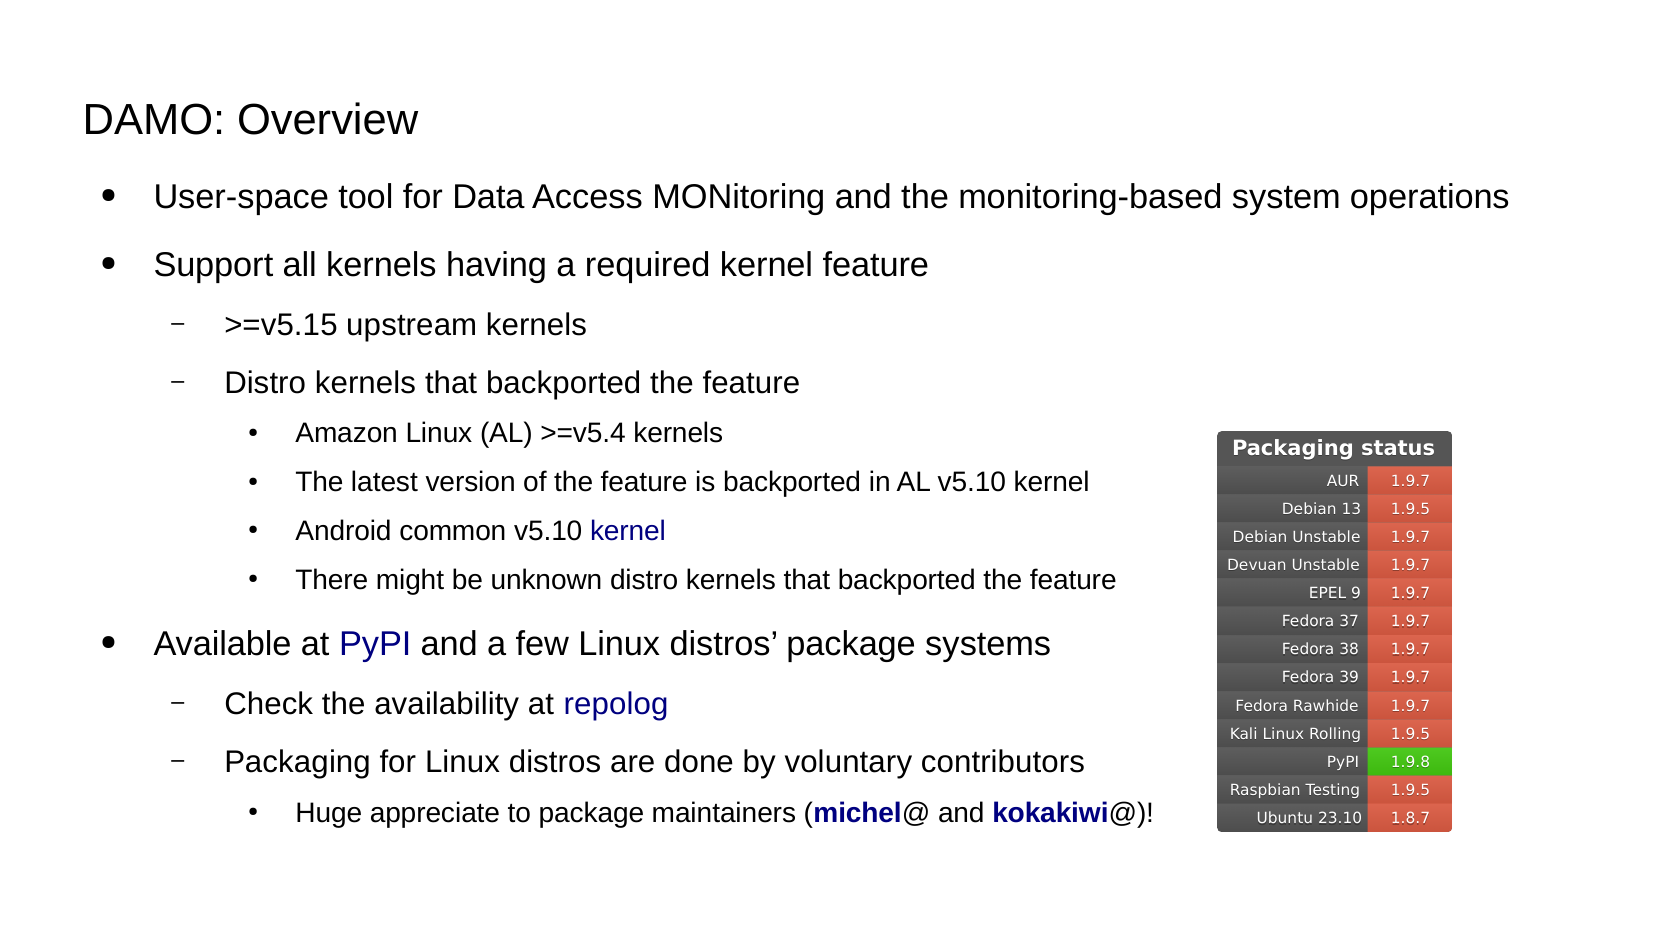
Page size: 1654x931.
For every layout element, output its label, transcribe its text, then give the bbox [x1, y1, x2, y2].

title DAMO: Overview [82, 81, 1571, 157]
picture [1216, 430, 1453, 833]
list User-space tool for Data Access MONitoring and the monitoring-based system operations Support all kernels having a required kernel feature >=v5.15 upstream kernels Distro kernels that backported the feature Amazon Linux (AL) >=v5.4 kernels The latest version of the feature is backported in AL v5.10 kernel Android common v5.10 kernel There might be unknown distro kernels that backported the feature Available at PyPI and a few Linux distros’ package systems Check the availability at repolog Packaging for Linux distros are done by voluntary contributors Huge appreciate to package maintainers (michel@ and kokakiwi@)! [82, 177, 1571, 833]
